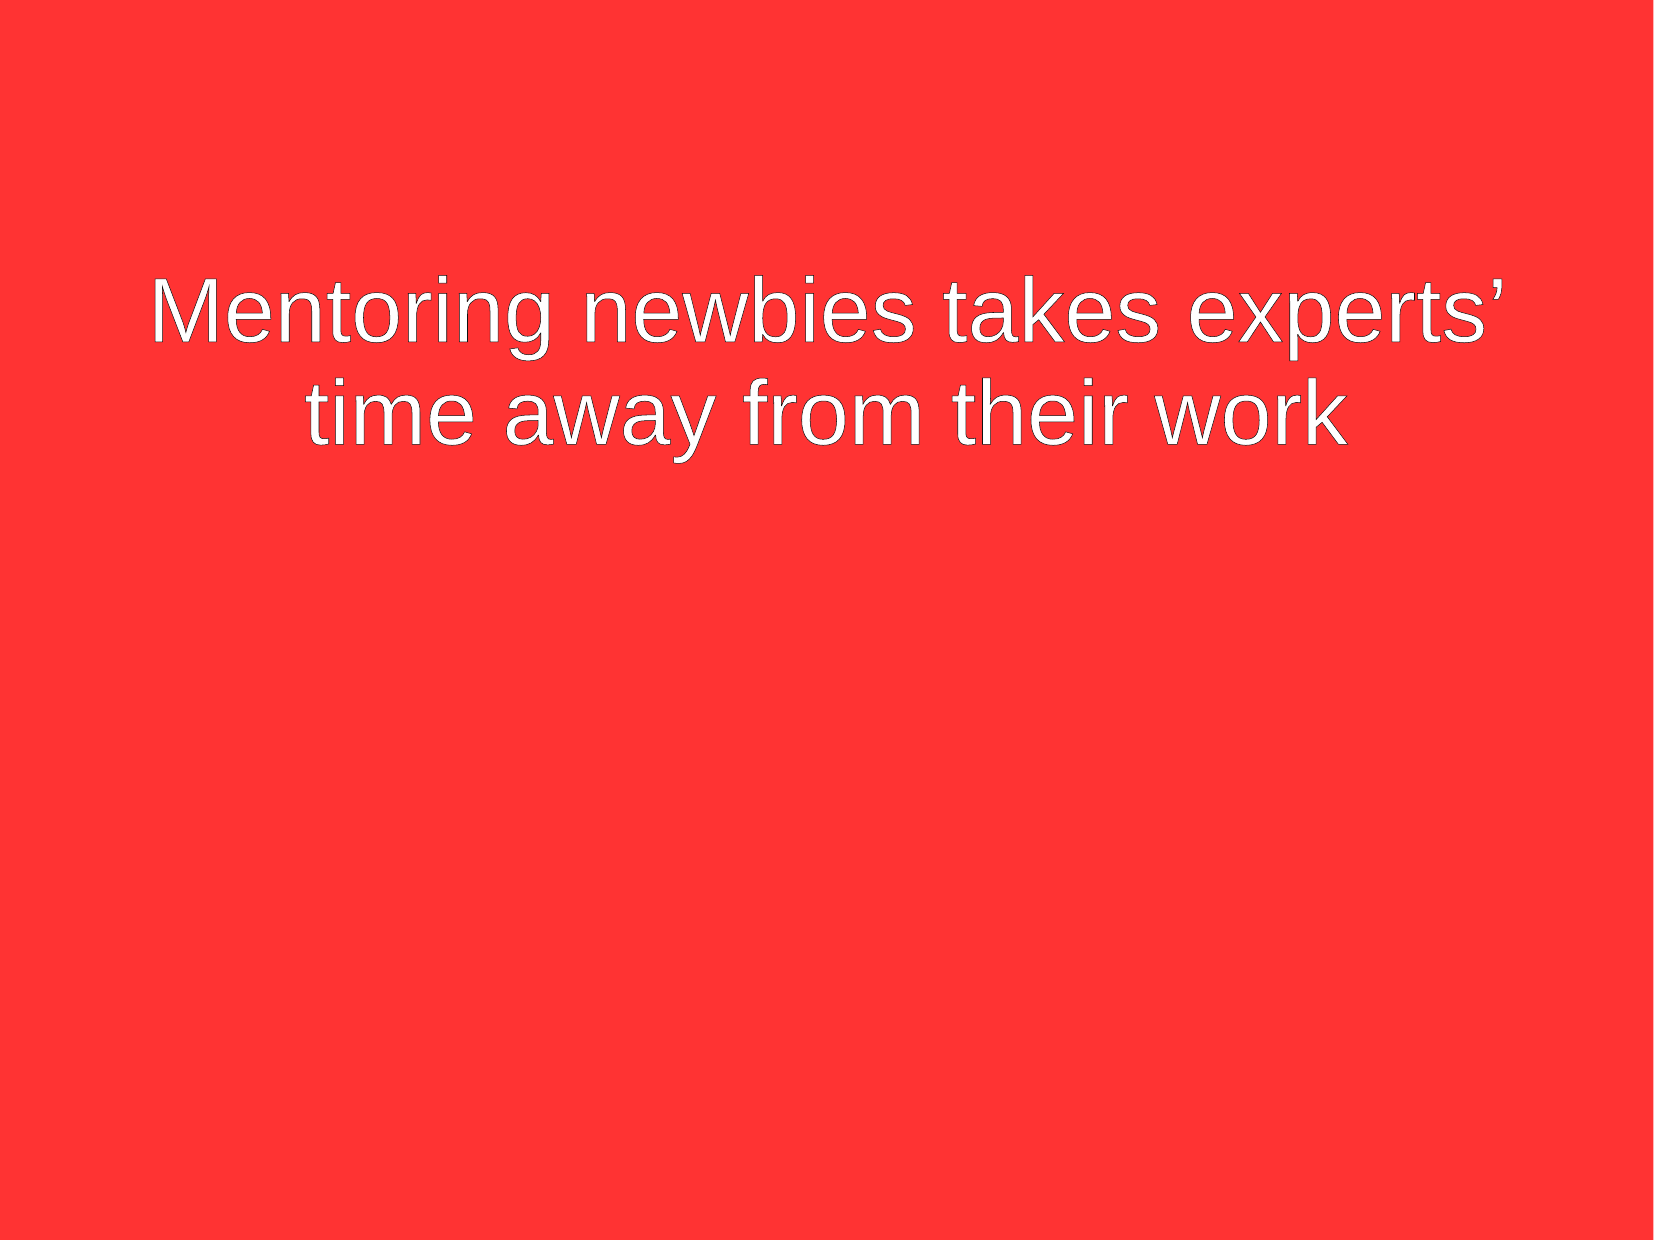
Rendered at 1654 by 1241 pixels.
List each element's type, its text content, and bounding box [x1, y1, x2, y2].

title Mentoring newbies takes experts’ time away from their work [82, 257, 1571, 466]
